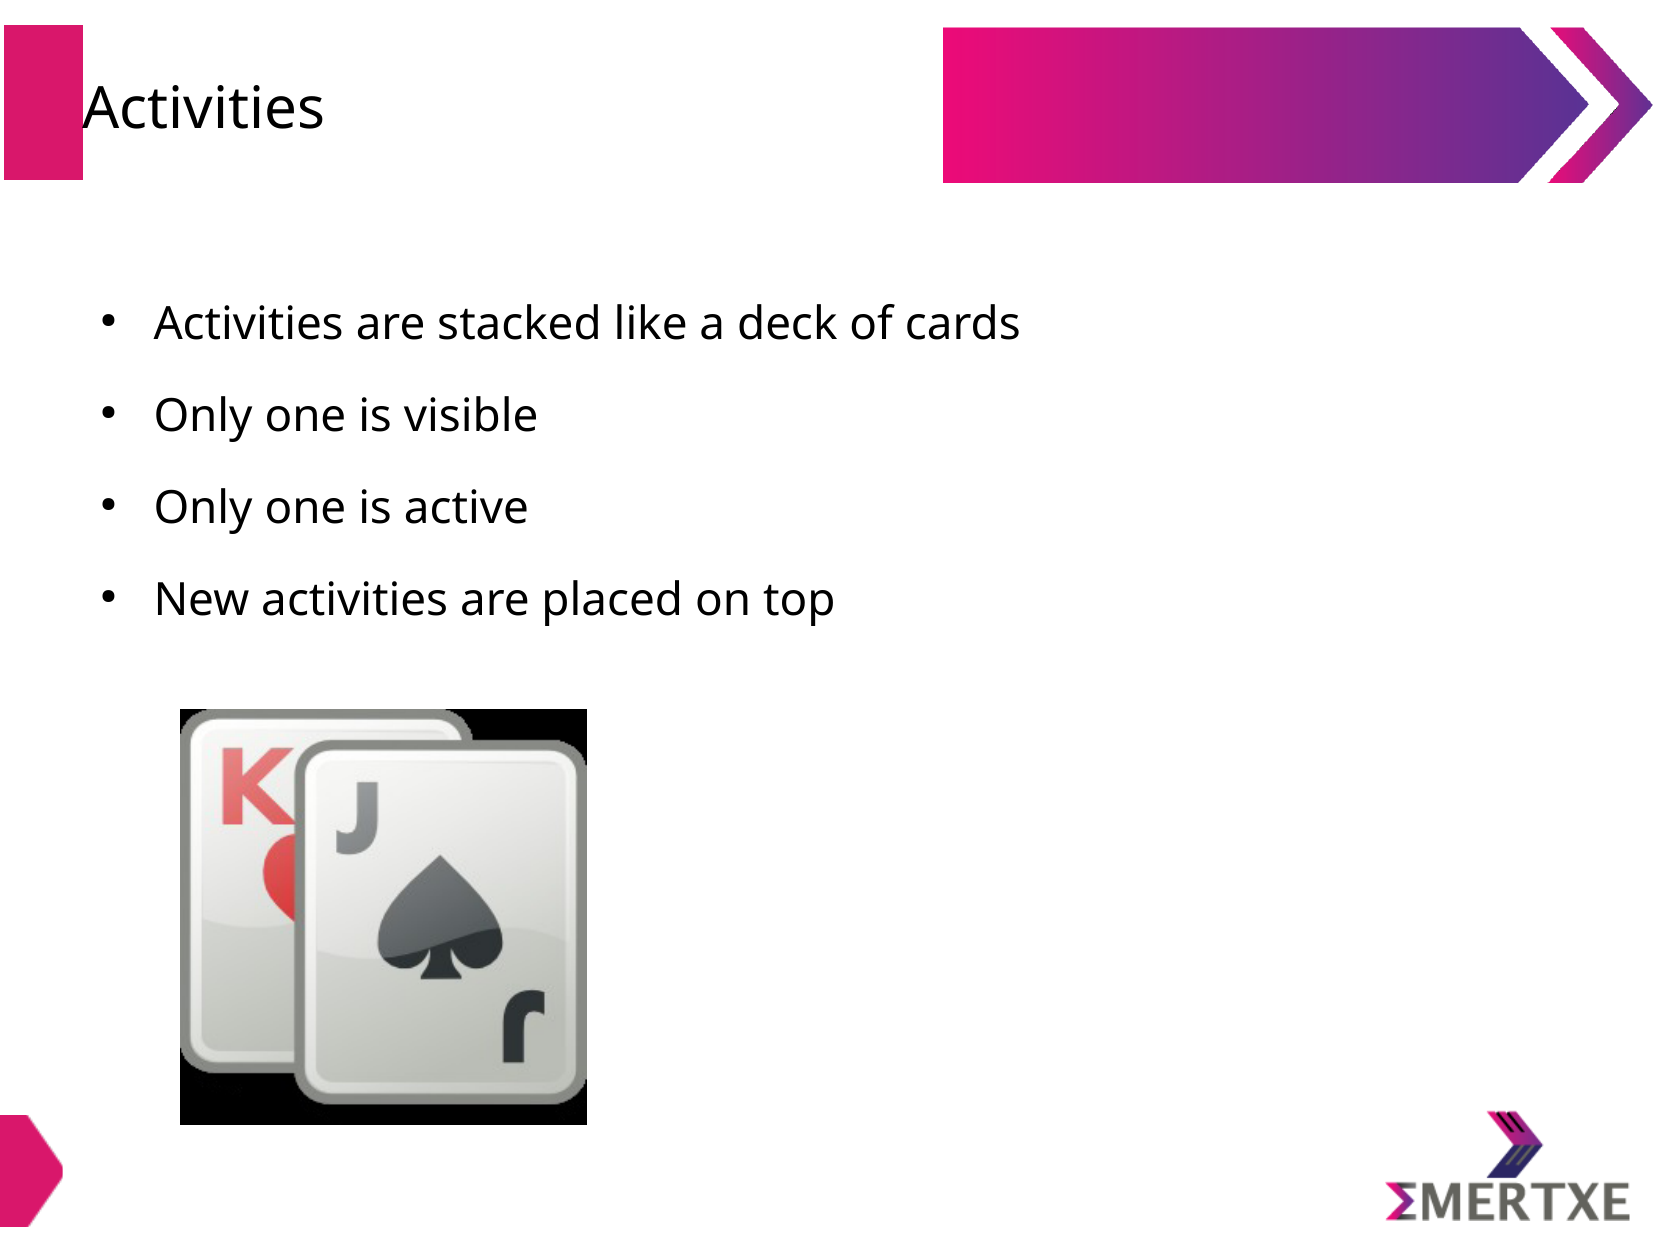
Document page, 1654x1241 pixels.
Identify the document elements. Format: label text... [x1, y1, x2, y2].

picture [1385, 1107, 1631, 1221]
list Activities are stacked like a deck of cards Only one is visible Only one is active New activities are placed on top [82, 290, 1571, 1010]
picture [180, 709, 587, 1126]
title Activities [82, 2, 1571, 210]
picture [1571, 27, 1653, 183]
